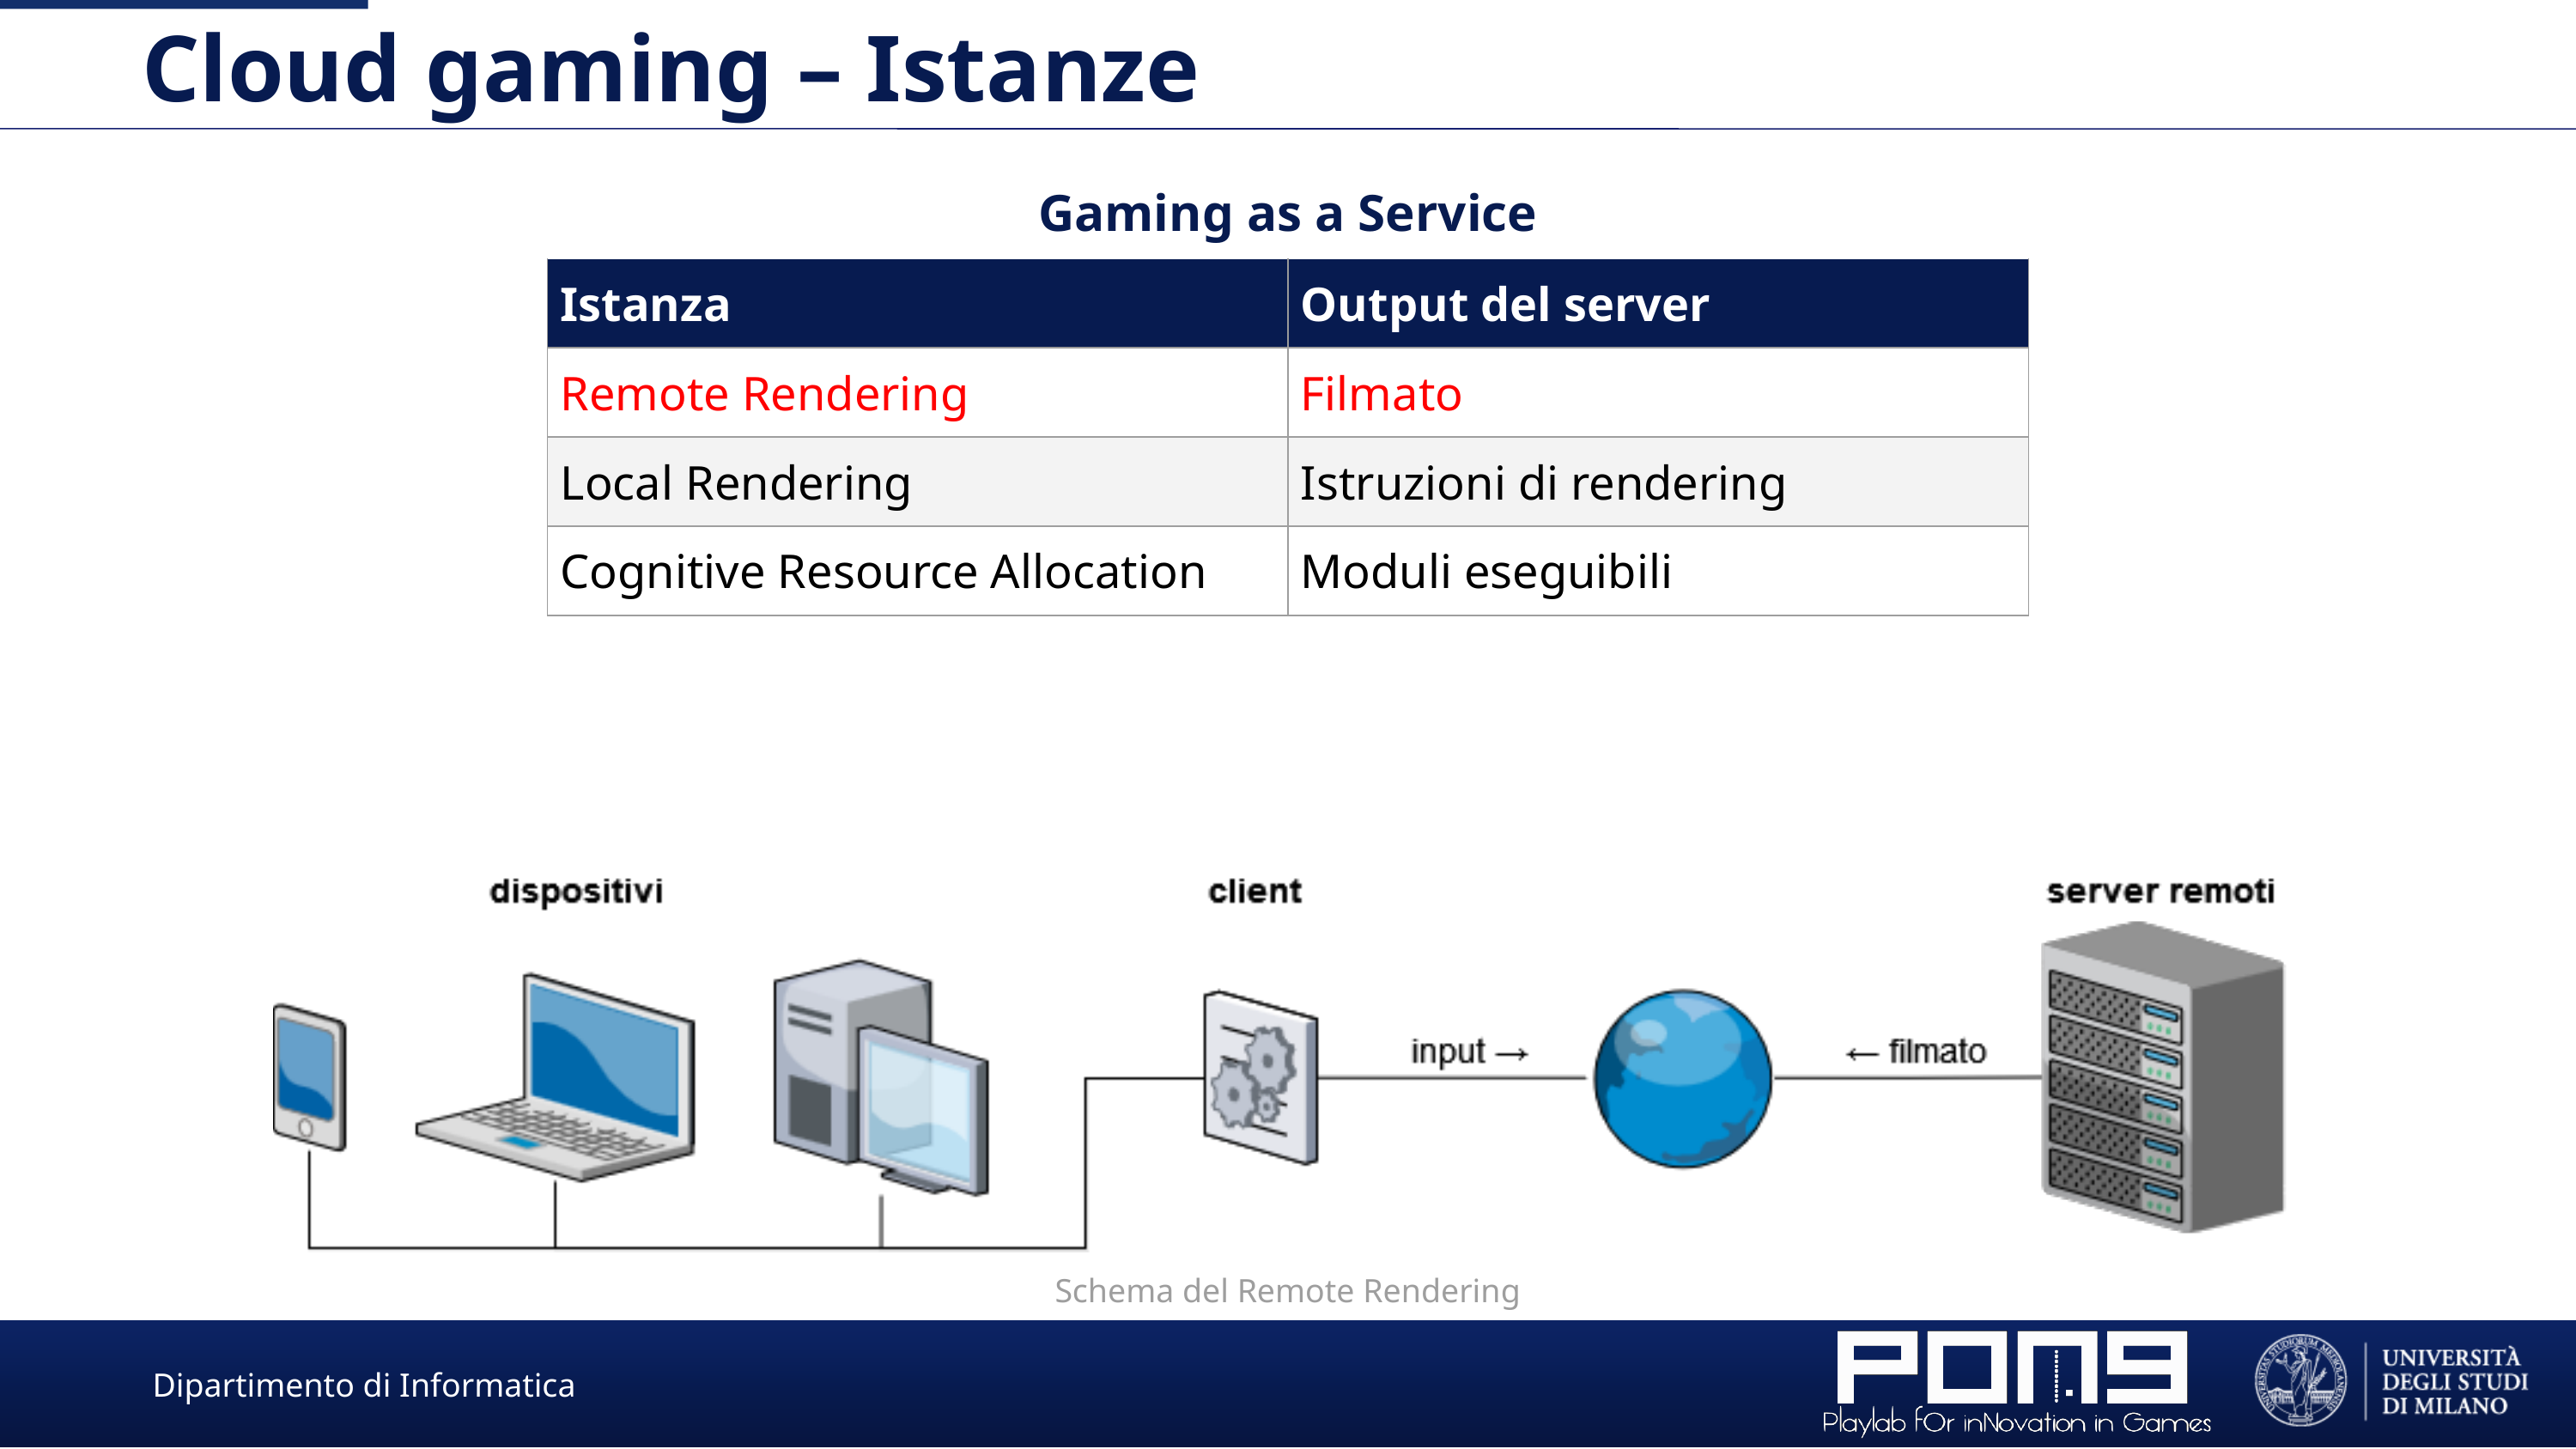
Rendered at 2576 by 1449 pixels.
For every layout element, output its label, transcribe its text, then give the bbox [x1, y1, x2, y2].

table_cell Local Rendering [548, 438, 1287, 525]
table_cell Cognitive Resource Allocation [548, 527, 1287, 615]
table_cell Output del server [1289, 259, 2028, 347]
table_cell Istanza [548, 259, 1287, 347]
table_cell Filmato [1289, 349, 2028, 436]
title Cloud gaming – Istanze [118, 0, 2308, 124]
picture [273, 865, 2303, 1252]
text_box Schema del Remote Rendering [681, 1258, 1895, 1323]
picture [0, 1320, 2576, 1447]
table_cell Remote Rendering [548, 349, 1287, 436]
table_header Gaming as a Service [548, 166, 2028, 258]
table_cell Moduli eseguibili [1289, 527, 2028, 615]
text_box [0, 0, 368, 9]
text_box Dipartimento di Informatica [129, 1336, 1245, 1433]
table_cell Istruzioni di rendering [1289, 438, 2028, 525]
